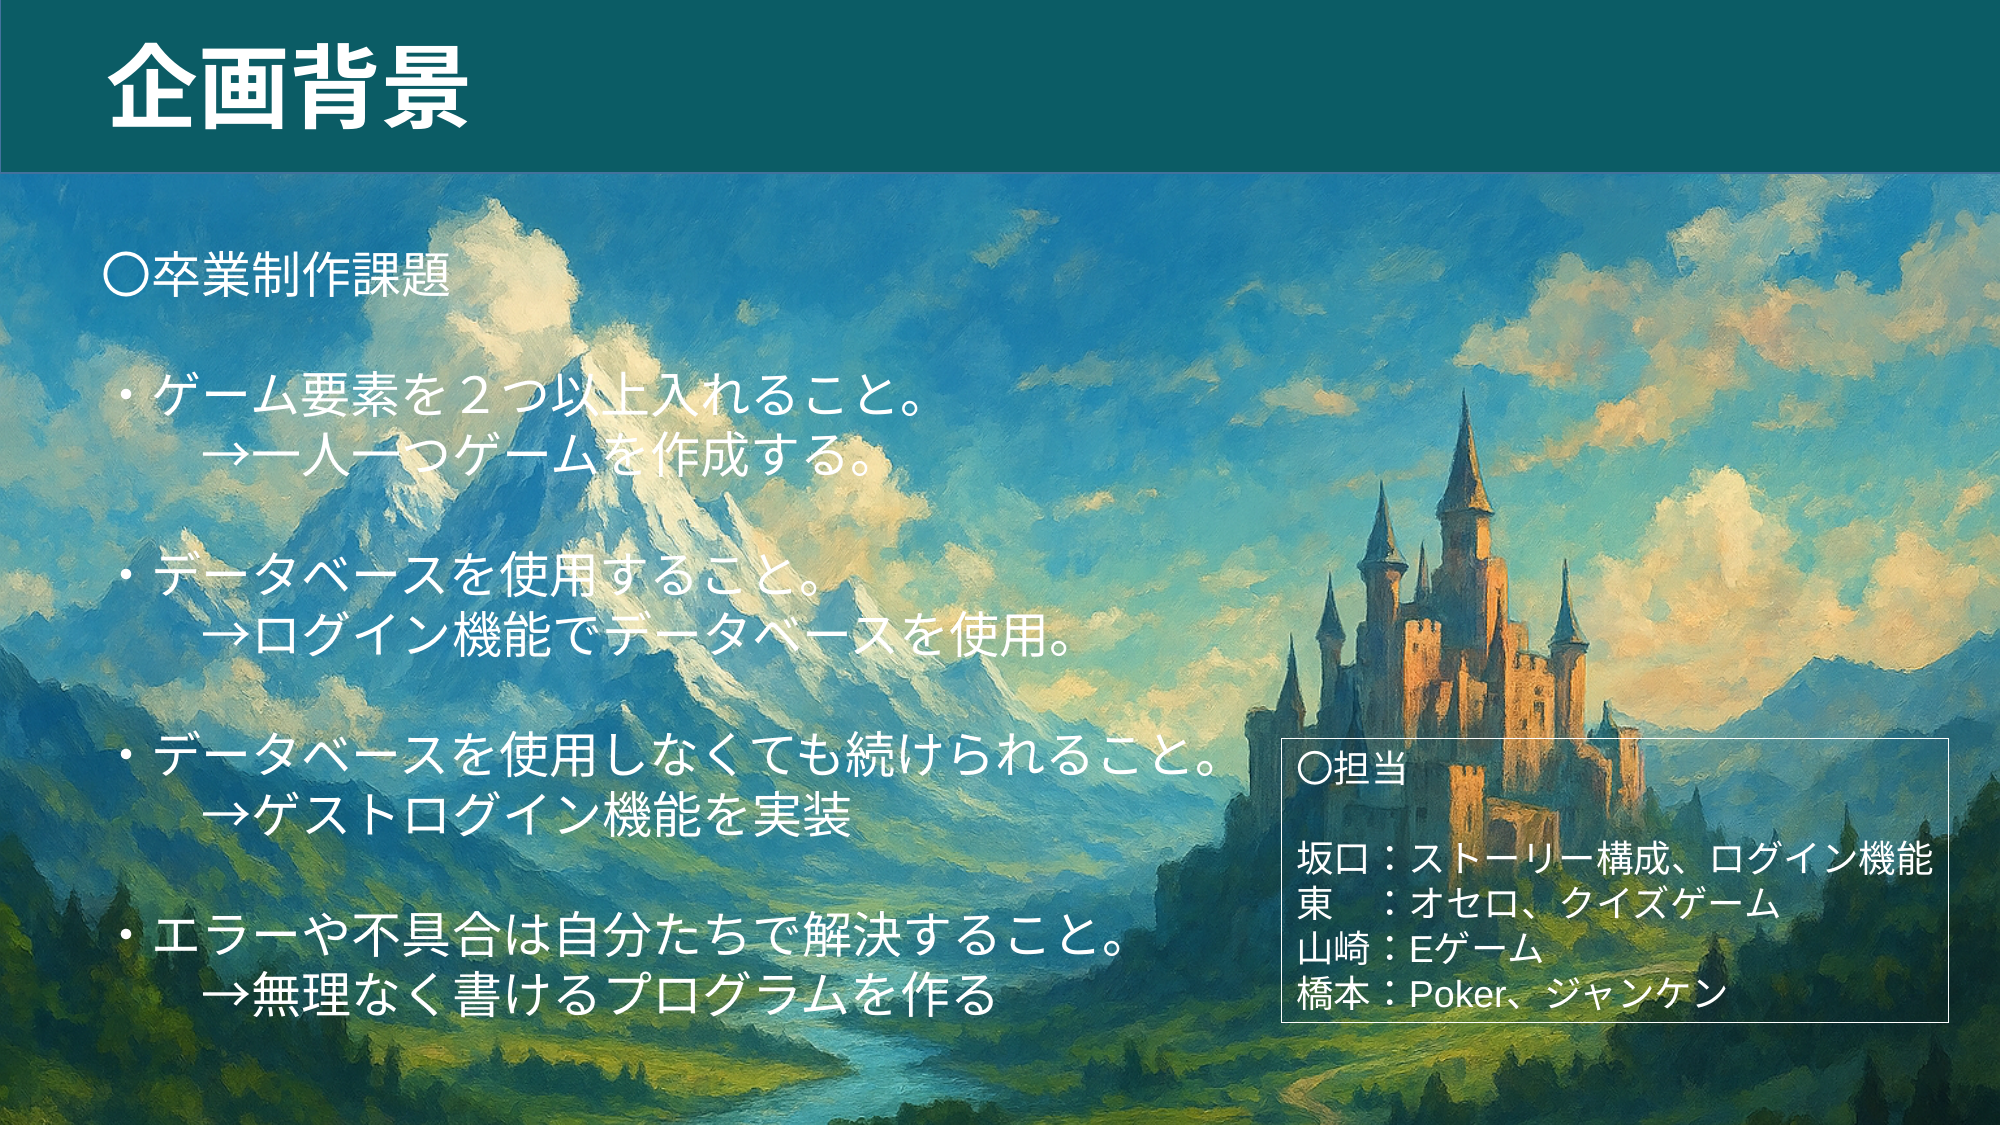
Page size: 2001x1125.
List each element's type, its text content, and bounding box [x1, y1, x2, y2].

text_box 〇卒業制作課題 ・ゲーム要素を２つ以上入れること。 →一人一つゲームを作成する。 ・データベースを使用すること。 →ログイン機能でデータベースを使用。 ・データベースを使用しなくても続けられること。 →ゲストログイン機能を実装 ・エラーや不具合は自分たちで解決すること。 →無理なく書けるプログラムを作る [87, 236, 1261, 1031]
text_box 〇担当 坂口：ストーリー構成、ログイン機能 東 ：オセロ、クイズゲーム 山崎：Eゲーム 橋本：Poker、ジャンケン [1281, 738, 1949, 1023]
text_box 企画背景 [0, 0, 2000, 173]
picture [0, 173, 2000, 1125]
